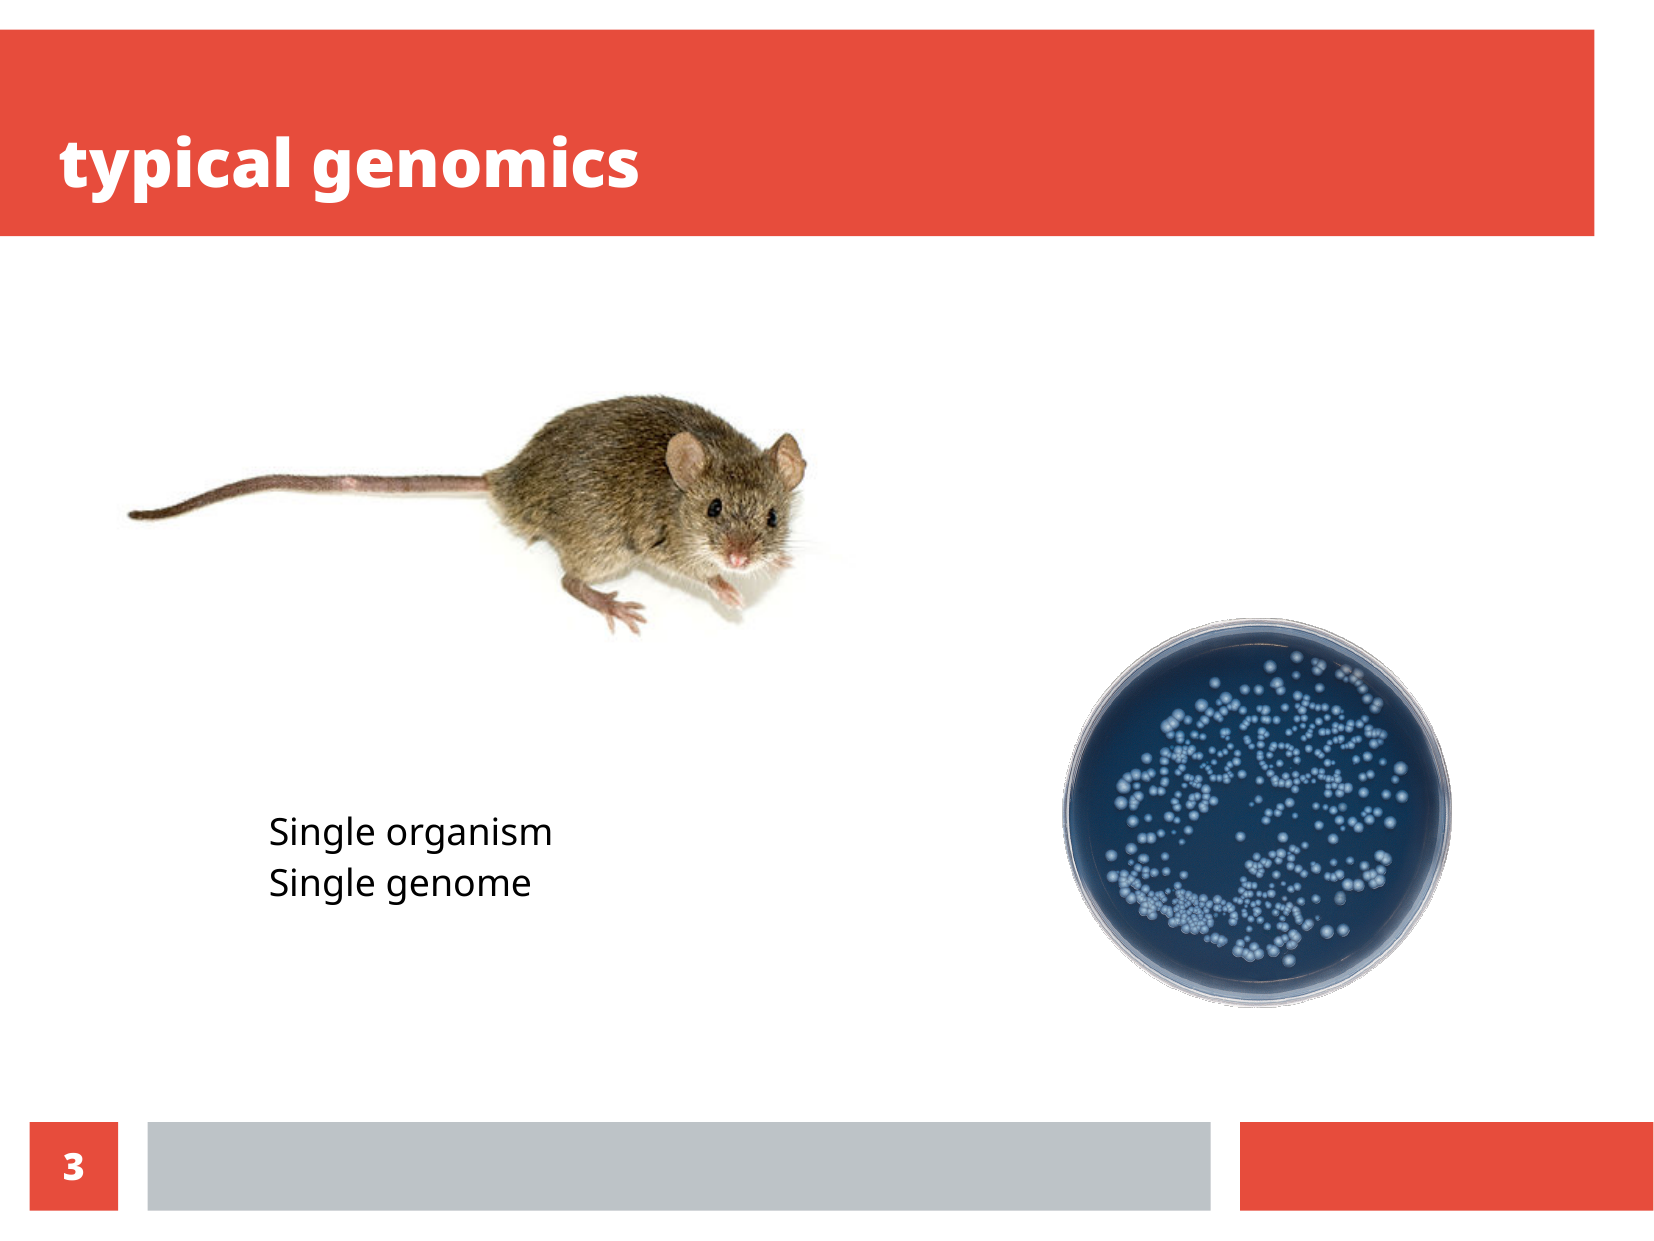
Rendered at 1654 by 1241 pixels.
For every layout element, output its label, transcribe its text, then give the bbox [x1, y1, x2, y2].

title typical genomics [59, 59, 1595, 207]
picture [105, 329, 905, 752]
picture [1043, 599, 1471, 1027]
text_box Single organism Single genome [254, 798, 630, 916]
